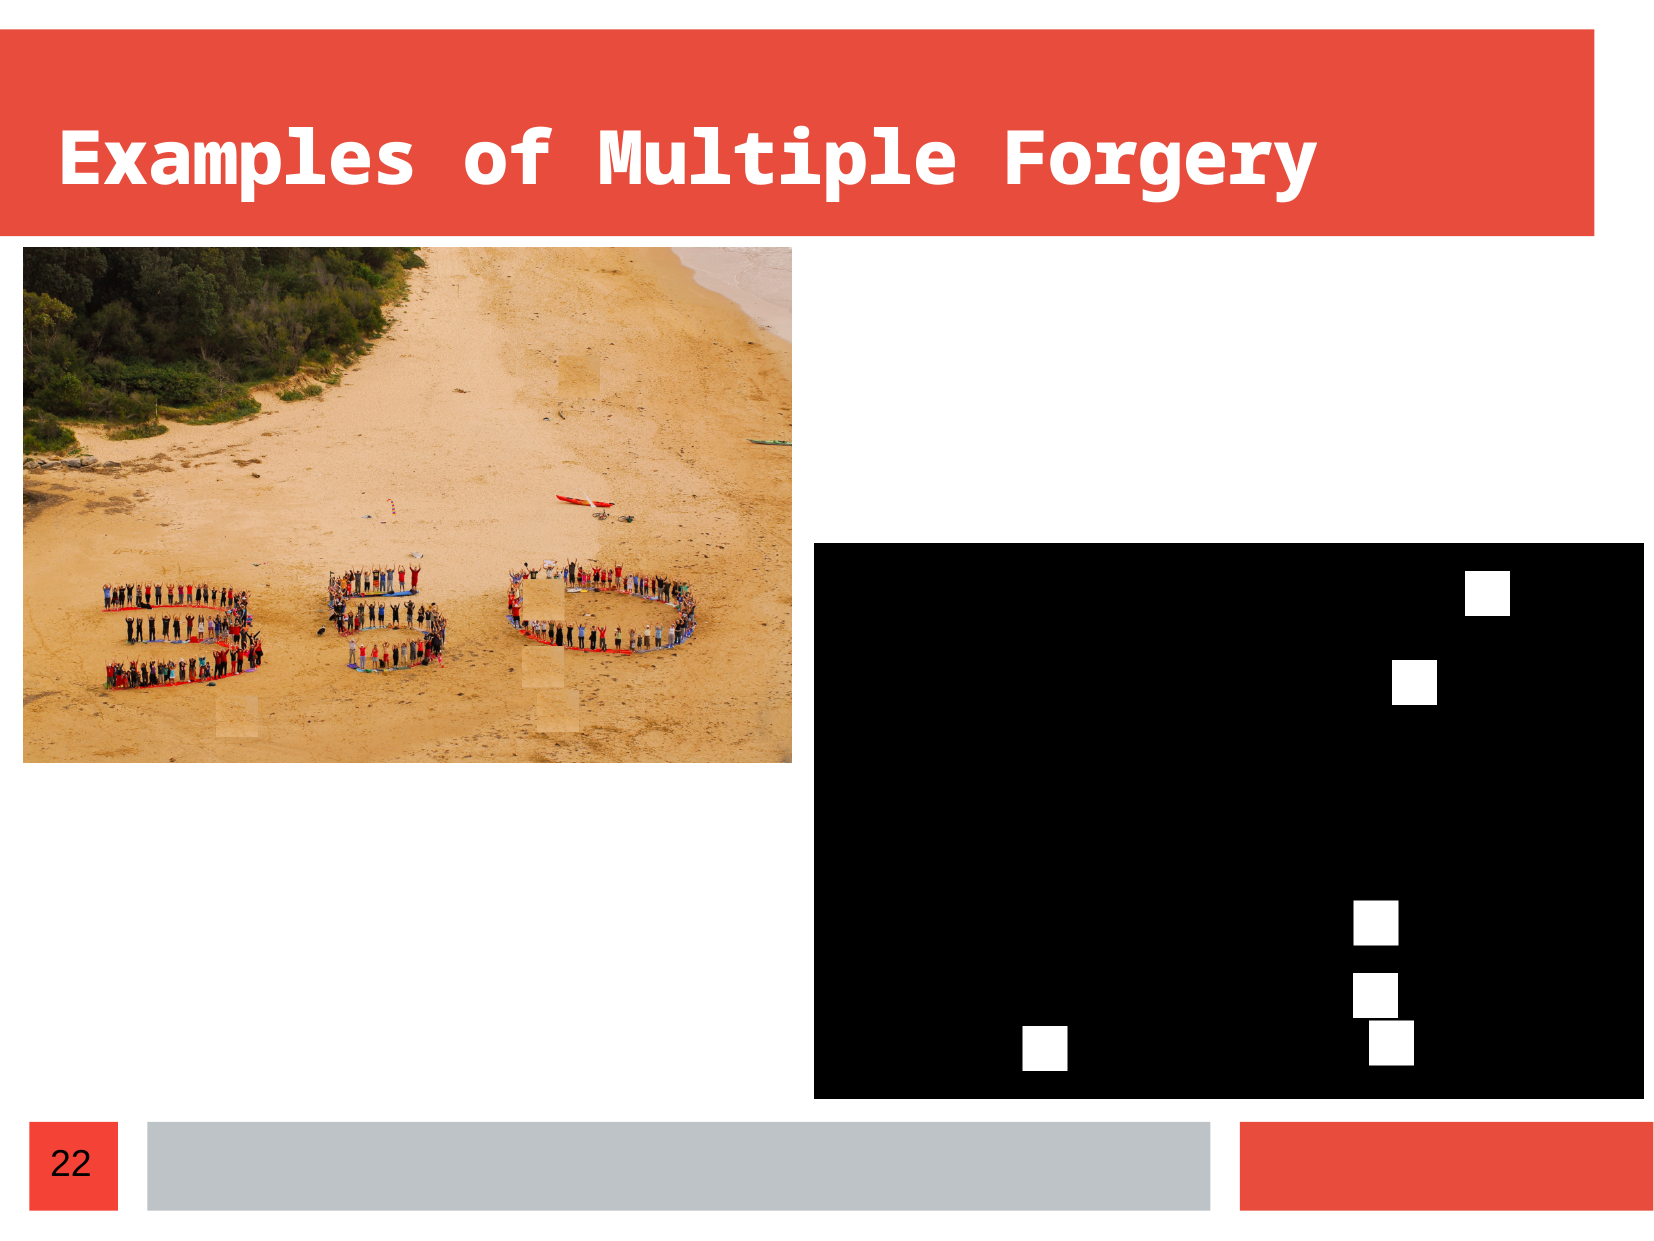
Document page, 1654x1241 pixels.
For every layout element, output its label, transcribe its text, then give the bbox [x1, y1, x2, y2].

picture [814, 543, 1644, 1099]
title Examples of Multiple Forgery [58, 58, 1595, 207]
picture [23, 247, 792, 763]
text_box <number> [35, 1134, 665, 1205]
